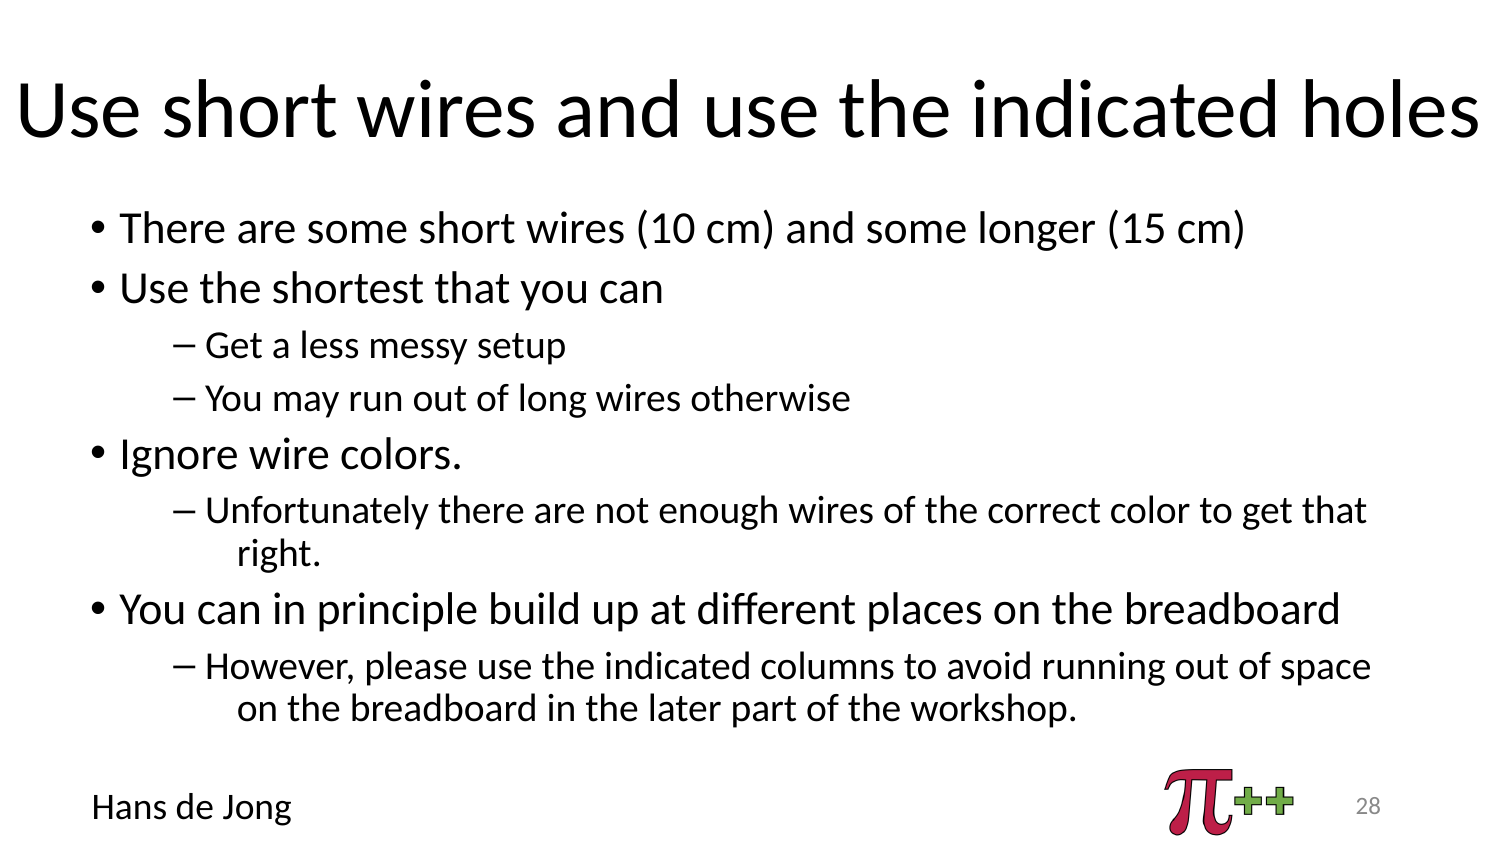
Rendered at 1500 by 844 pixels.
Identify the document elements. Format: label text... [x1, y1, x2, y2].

list There are some short wires (10 cm) and some longer (15 cm) Use the shortest that you can Get a less messy setup You may run out of long wires otherwise Ignore wire colors. Unfortunately there are not enough wires of the correct color to get that right. You can in principle build up at different places on the breadboard However, please use the indicated columns to avoid running out of space on the breadboard in the later part of the workshop. [75, 196, 1426, 754]
text_box 28 [1340, 782, 1426, 827]
title Use short wires and use the indicated holes [0, 33, 1500, 175]
